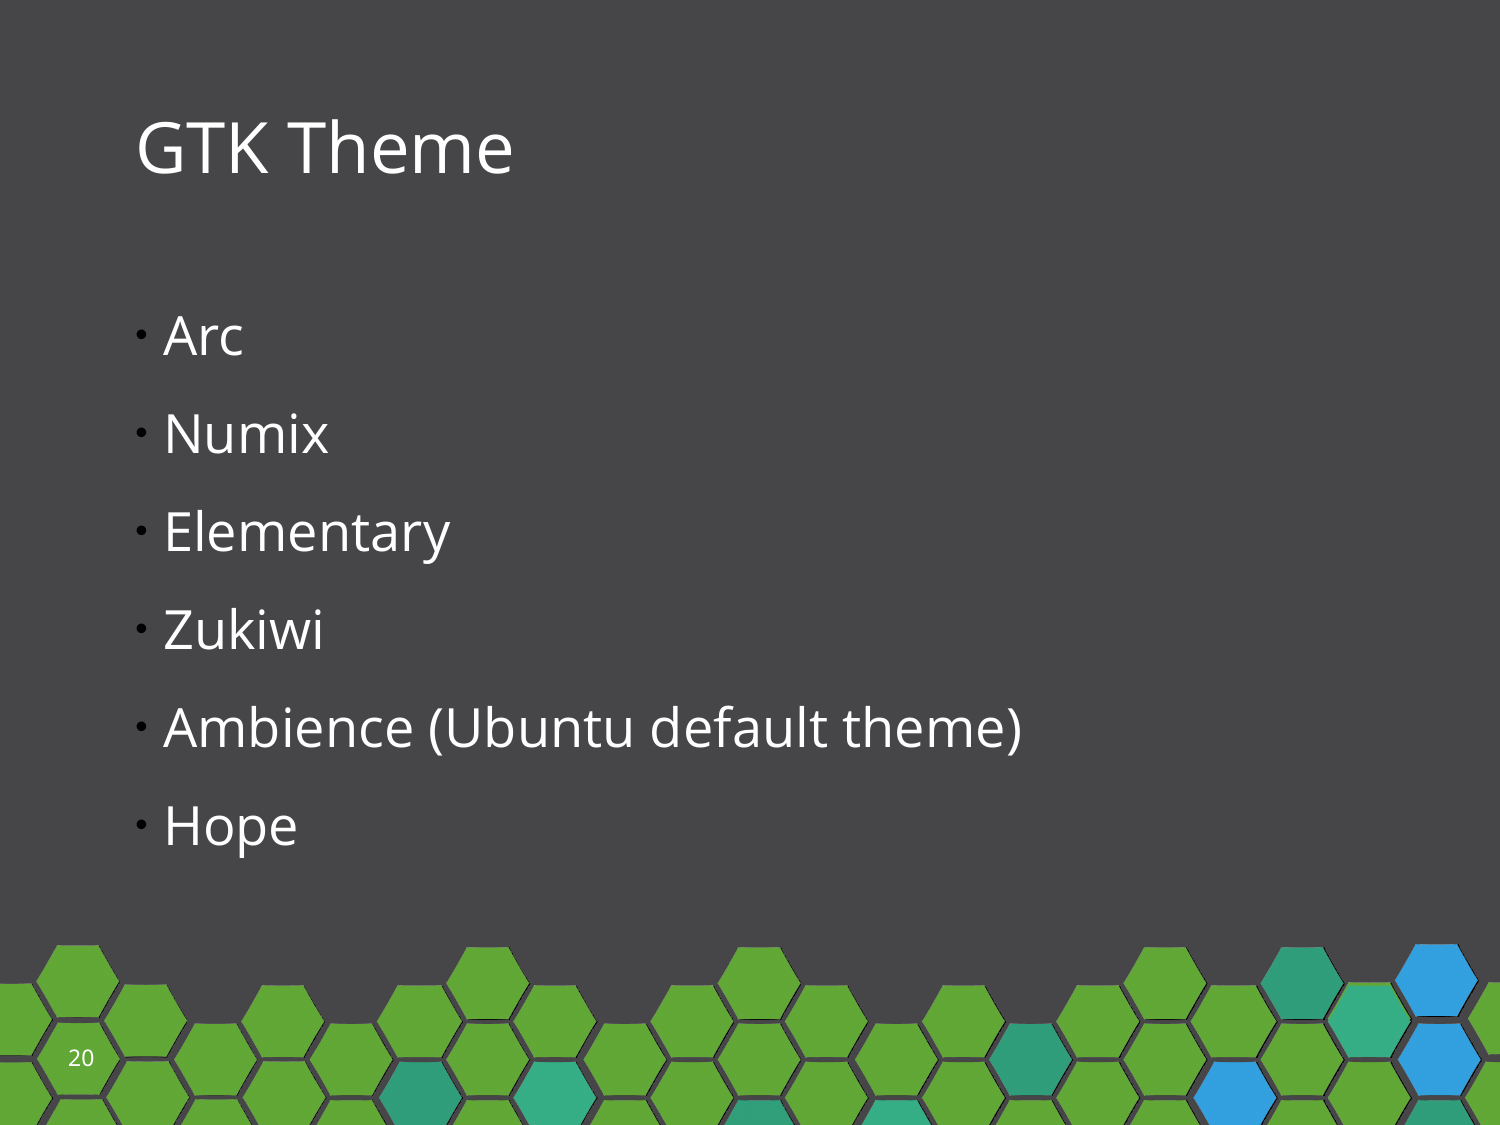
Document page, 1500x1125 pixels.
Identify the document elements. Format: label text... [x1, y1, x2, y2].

title GTK Theme [135, 65, 1372, 228]
list Arc Numix Elementary Zukiwi Ambience (Ubuntu default theme) Hope [135, 297, 1372, 951]
picture [0, 944, 1500, 1125]
